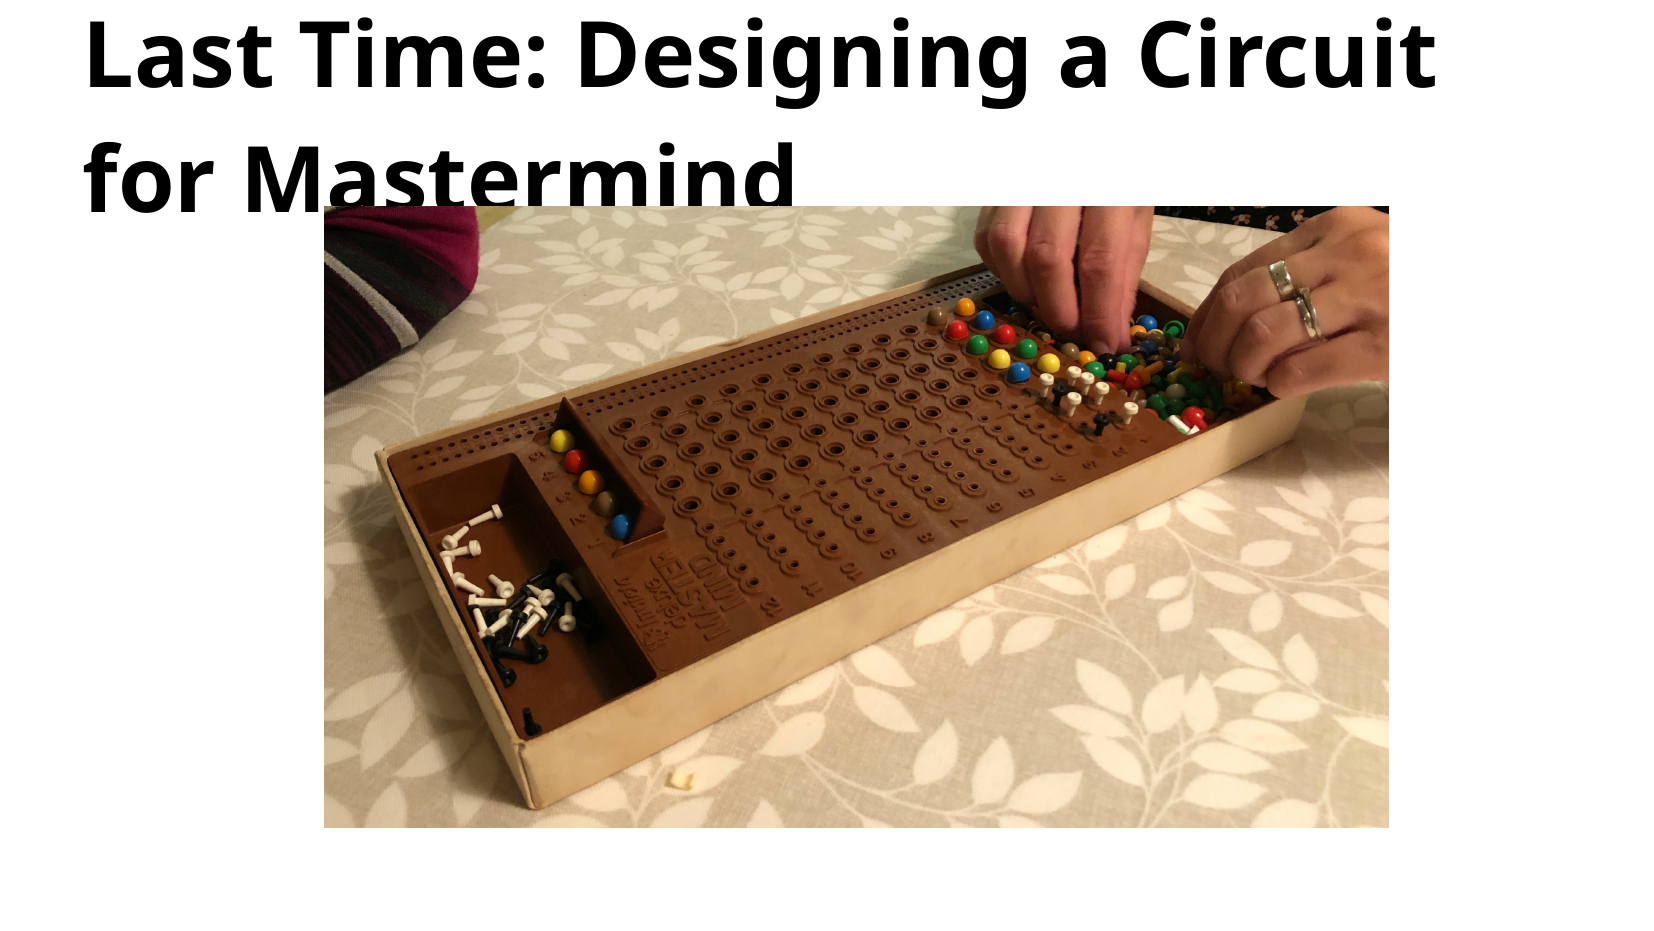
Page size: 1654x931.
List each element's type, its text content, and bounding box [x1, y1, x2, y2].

picture [324, 206, 1389, 828]
title Last Time: Designing a Circuit for Mastermind [82, 37, 1571, 193]
